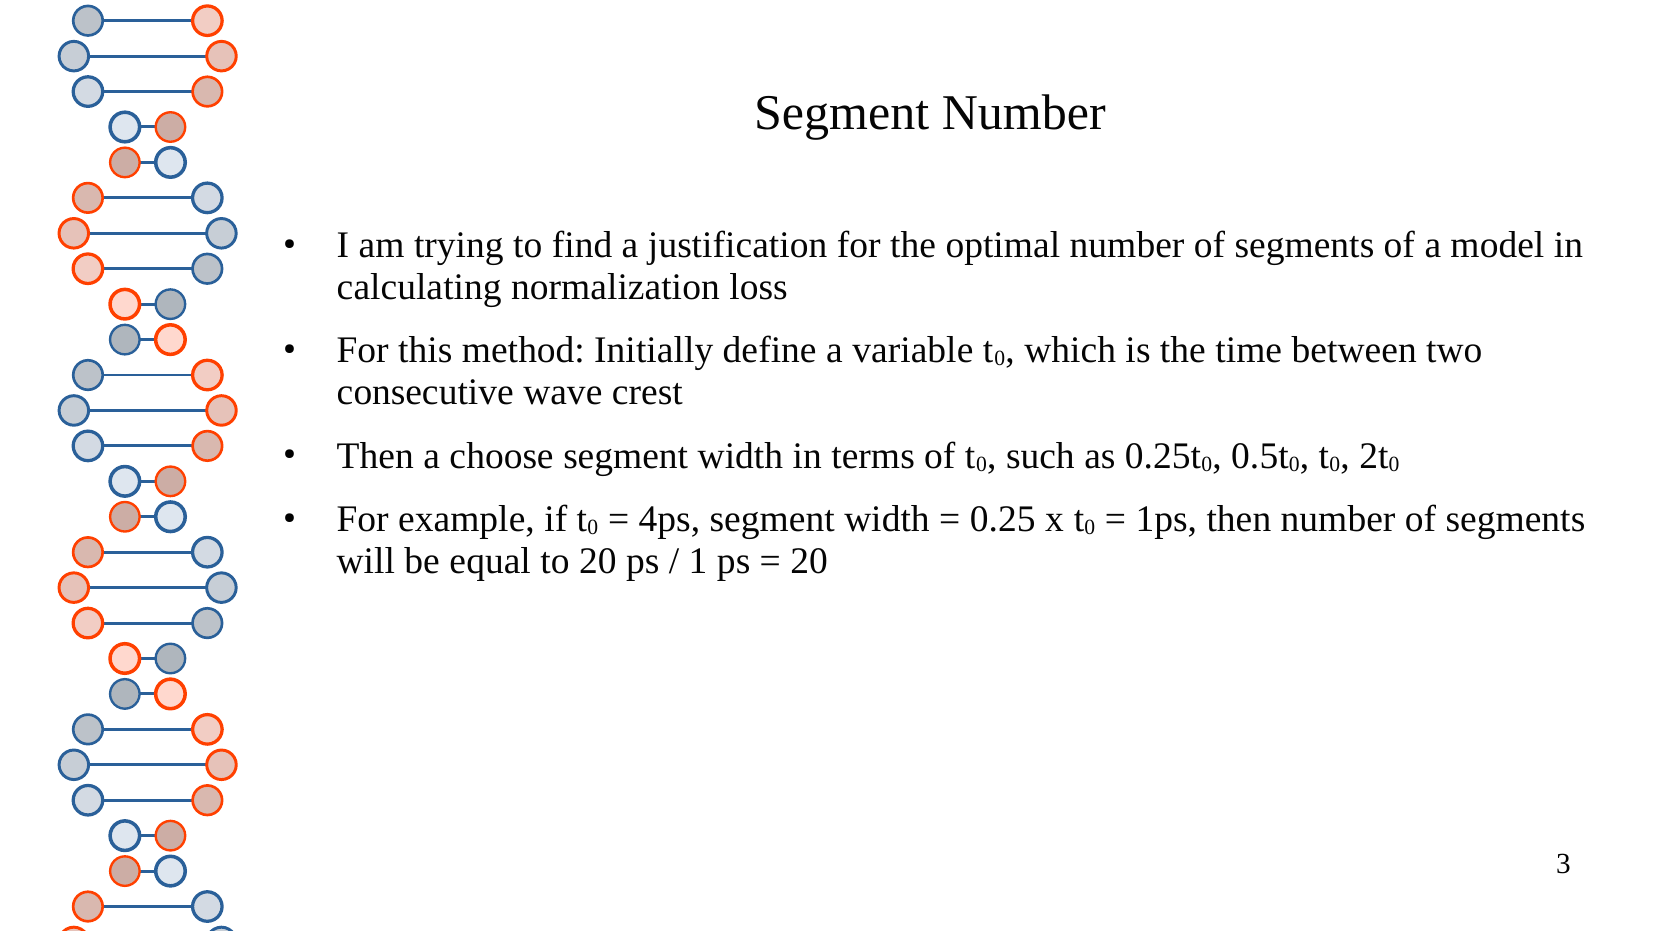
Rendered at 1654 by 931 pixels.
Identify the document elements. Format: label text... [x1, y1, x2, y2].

title Segment Number [265, 35, 1595, 189]
list I am trying to find a justification for the optimal number of segments of a model in calculating normalization loss For this method: Initially define a variable t0, which is the time between two consecutive wave crest Then a choose segment width in terms of t0, such as 0.25t0, 0.5t0, t0, 2t0 For example, if t0 = 4ps, segment width = 0.25 x t0 = 1ps, then number of segments will be equal to 20 ps / 1 ps = 20 [265, 224, 1595, 764]
